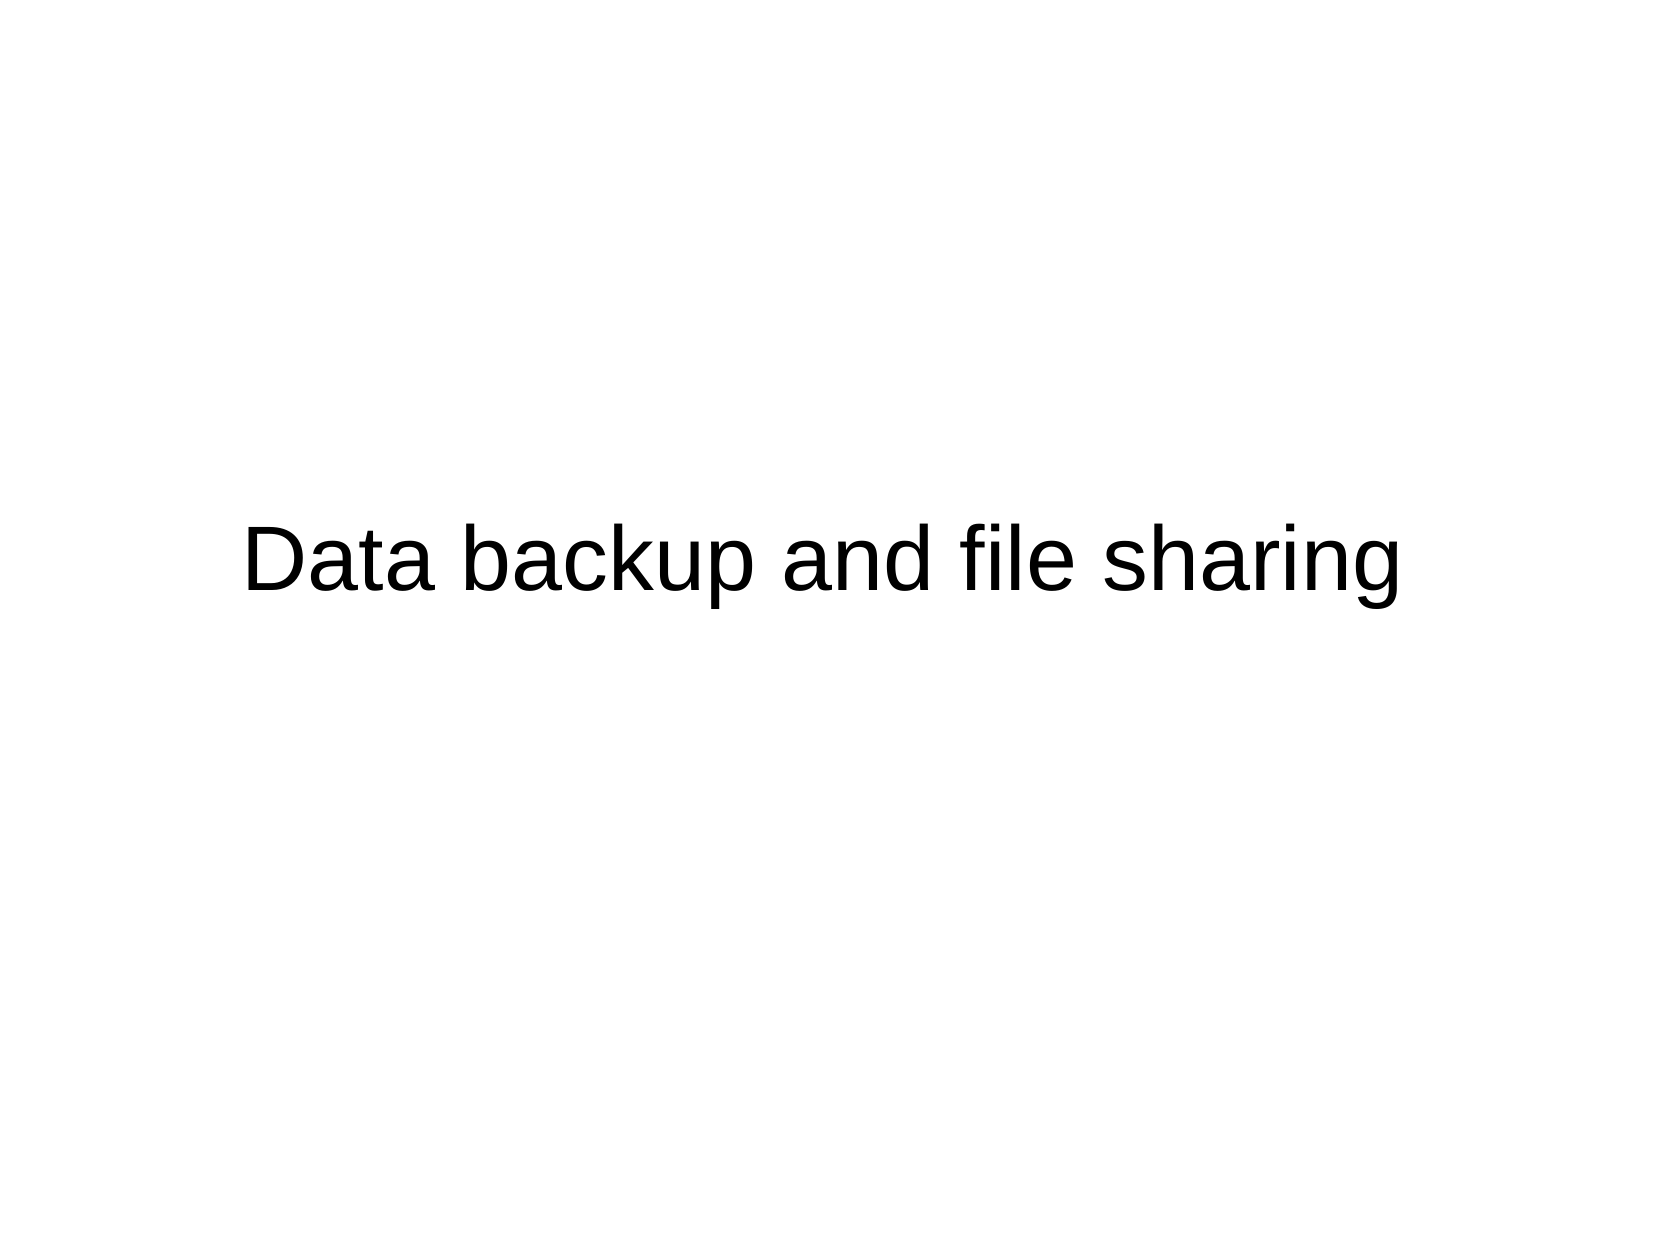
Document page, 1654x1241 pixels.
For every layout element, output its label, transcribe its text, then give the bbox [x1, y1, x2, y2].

title Data backup and file sharing [217, 481, 1429, 637]
